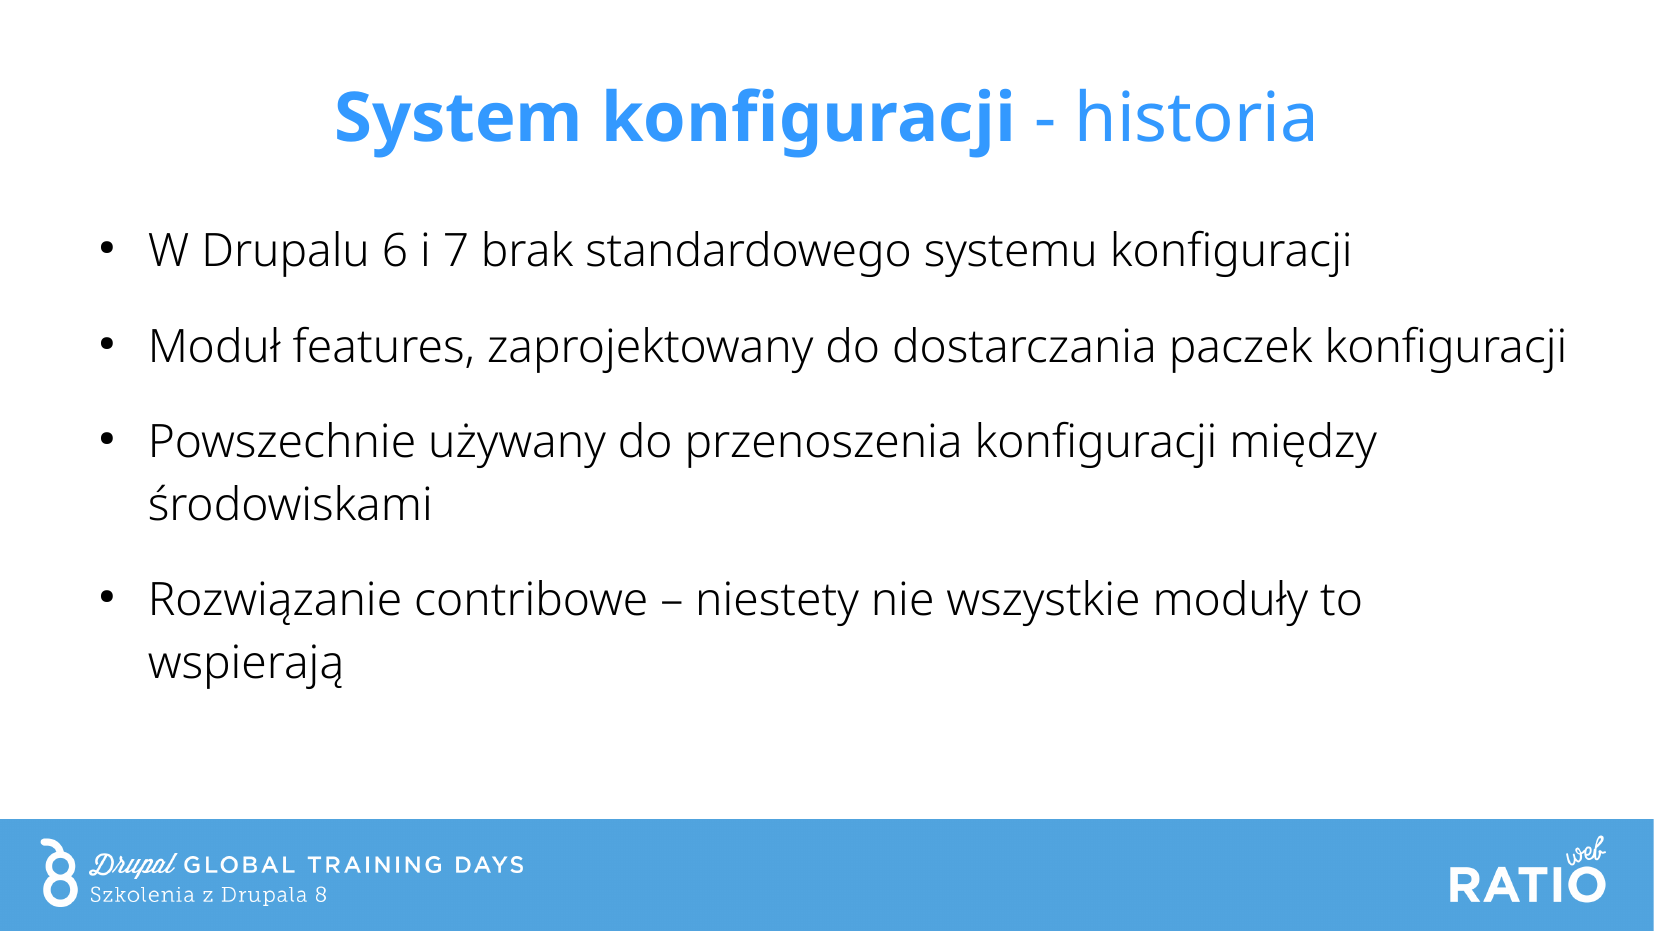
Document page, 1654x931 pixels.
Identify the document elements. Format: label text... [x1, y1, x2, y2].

list W Drupalu 6 i 7 brak standardowego systemu konfiguracji Moduł features, zaprojektowany do dostarczania paczek konfiguracji Powszechnie używany do przenoszenia konfiguracji między środowiskami Rozwiązanie contribowe – niestety nie wszystkie moduły to wspierają [82, 217, 1571, 758]
picture [0, 0, 1654, 931]
title System konfiguracji - historia [82, 37, 1571, 193]
